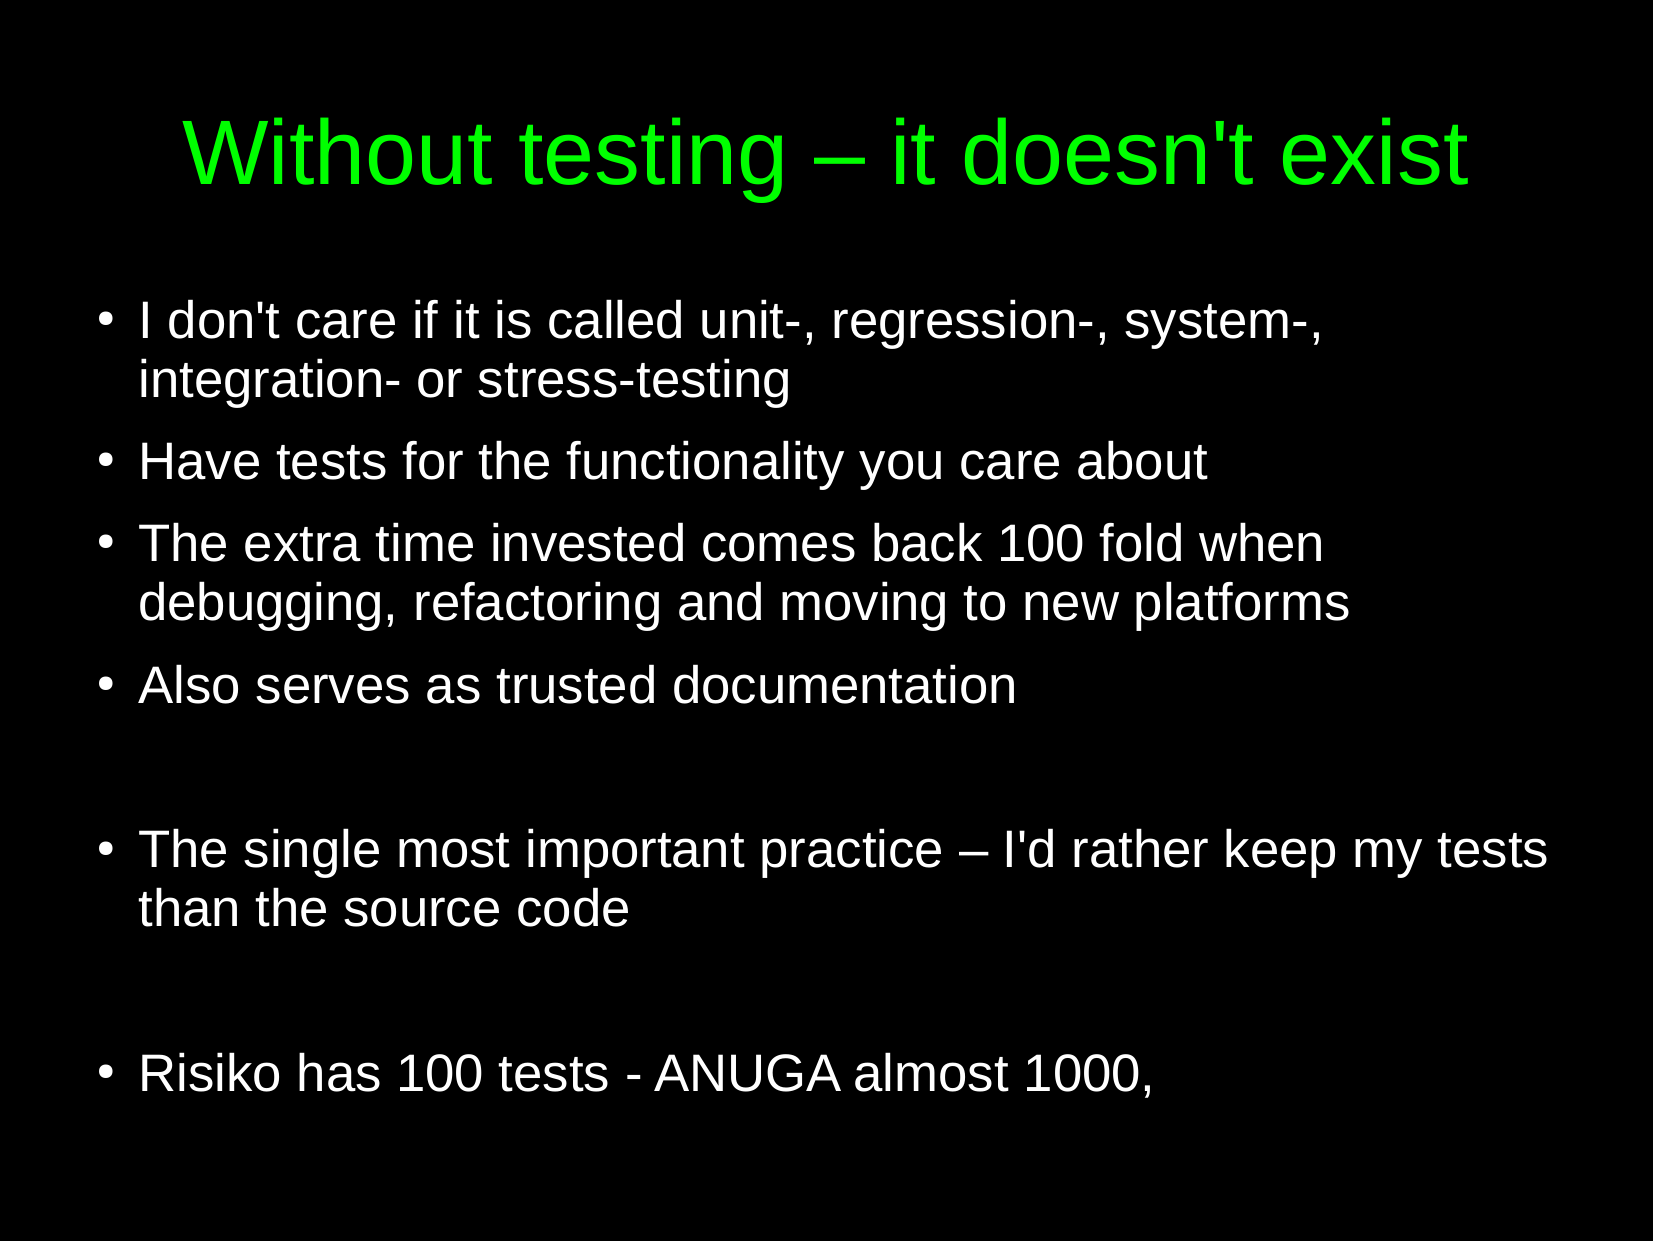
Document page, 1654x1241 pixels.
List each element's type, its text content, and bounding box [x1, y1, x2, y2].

title Without testing – it doesn't exist [82, 49, 1571, 257]
list I don't care if it is called unit-, regression-, system-, integration- or stress-testing Have tests for the functionality you care about The extra time invested comes back 100 fold when debugging, refactoring and moving to new platforms Also serves as trusted documentation The single most important practice – I'd rather keep my tests than the source code Risiko has 100 tests - ANUGA almost 1000, [82, 290, 1571, 1109]
